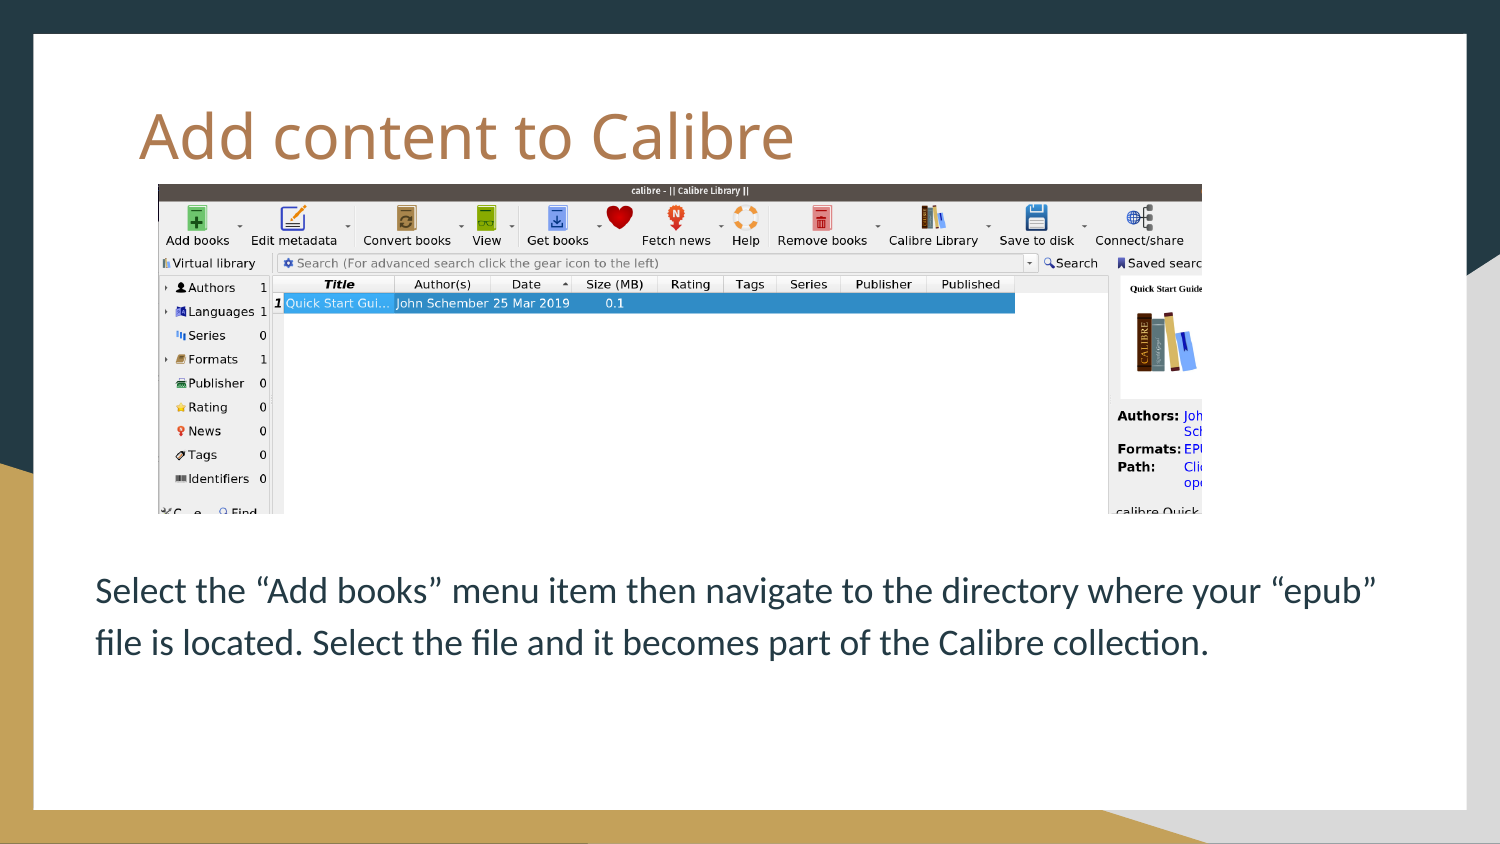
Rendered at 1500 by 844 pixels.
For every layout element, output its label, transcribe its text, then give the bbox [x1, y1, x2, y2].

picture [158, 184, 1202, 514]
title Add content to Calibre [124, 82, 1356, 239]
list Select the “Add books” menu item then navigate to the directory where your “epub” file is located. Select the file and it becomes part of the Calibre collection. [80, 544, 1401, 713]
